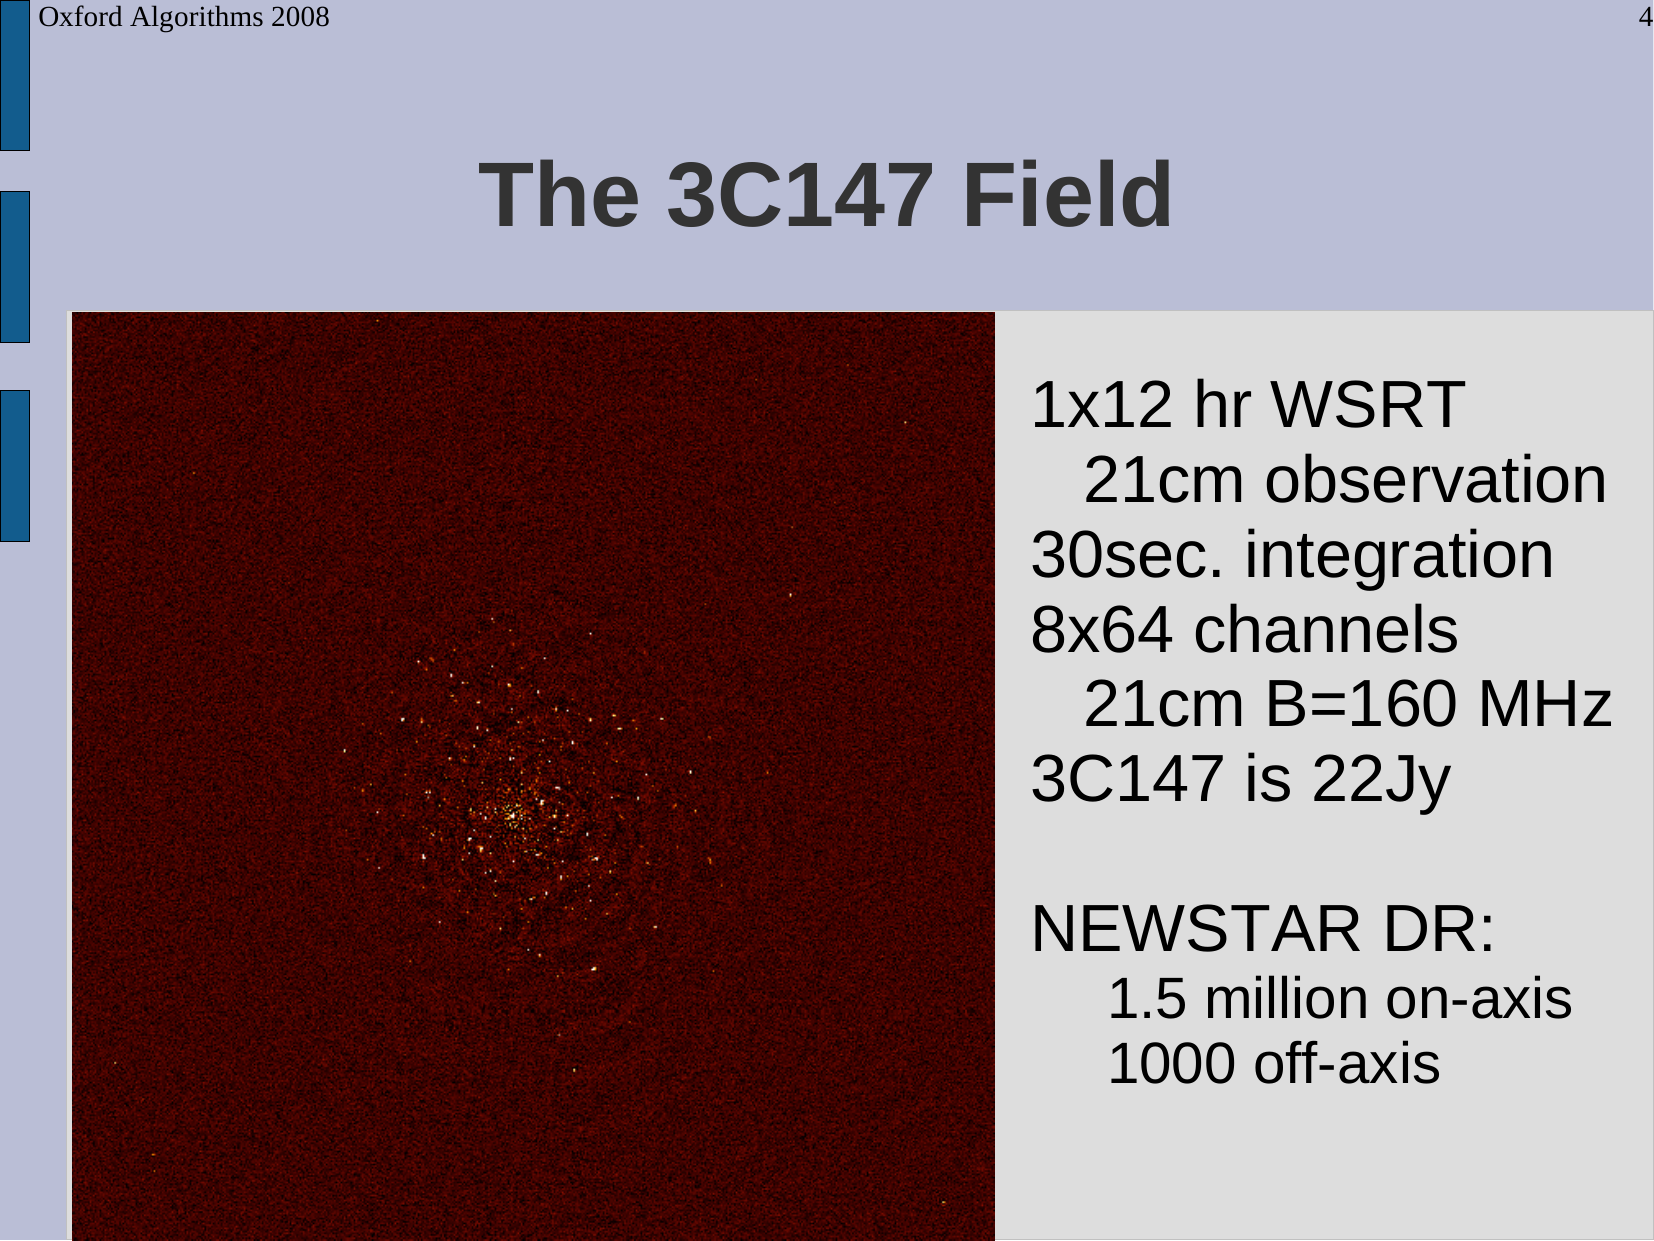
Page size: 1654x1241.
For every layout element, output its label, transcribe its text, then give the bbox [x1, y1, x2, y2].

title The 3C147 Field [121, 91, 1534, 299]
picture [72, 312, 995, 1241]
list 1x12 hr WSRT 21cm observation 30sec. integration 8x64 channels 21cm B=160 MHz 3C147 is 22Jy NEWSTAR DR: 1.5 million on-axis 1000 off-axis [1012, 367, 1647, 1126]
